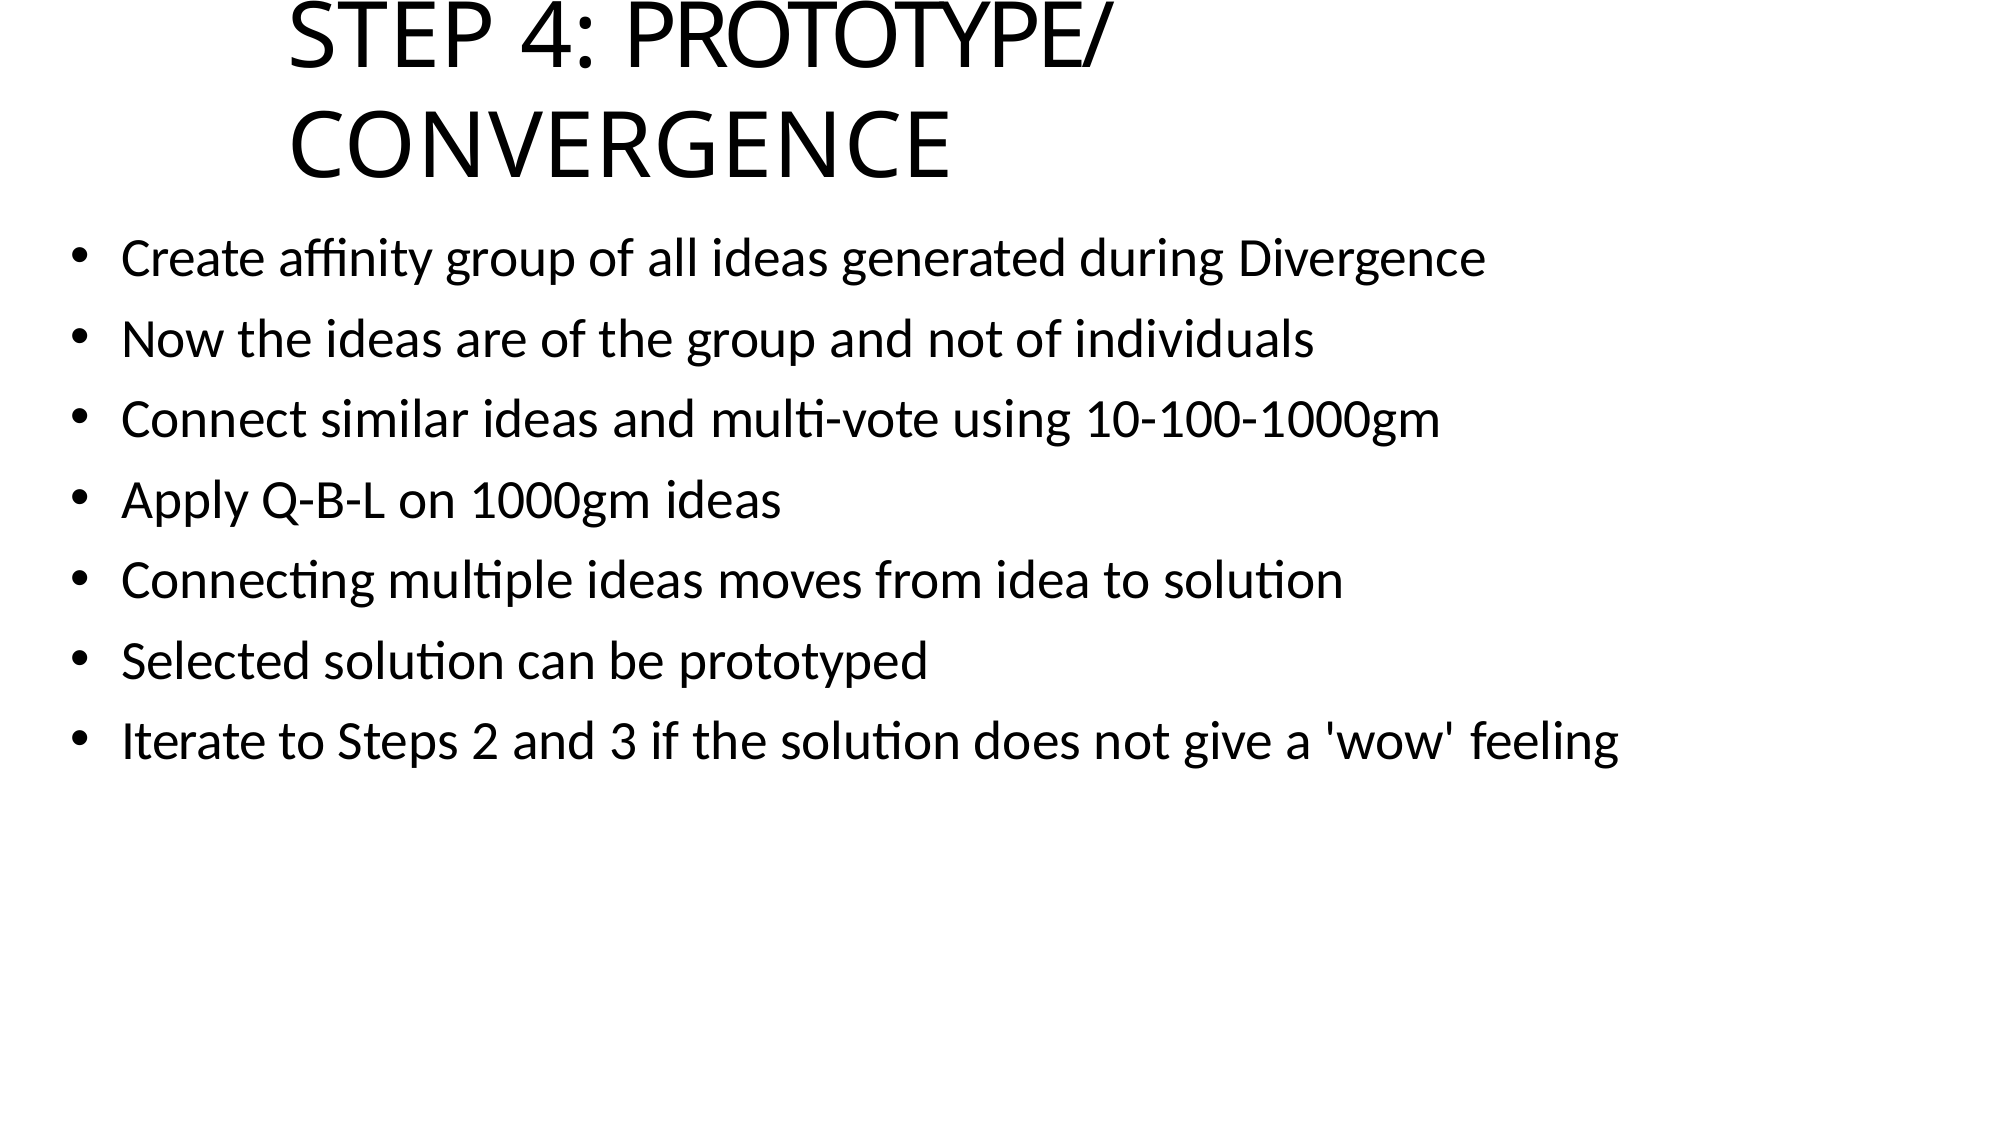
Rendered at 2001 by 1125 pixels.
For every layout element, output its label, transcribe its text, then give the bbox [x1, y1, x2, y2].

title STEP 4: PROTOTYPE/ CONVERGENCE [284, 27, 1729, 142]
text_box Create affinity group of all ideas generated during Divergence Now the ideas are of the group and not of individuals Connect similar ideas and multi-vote using 10-100-1000gm Apply Q-B-L on 1000gm ideas Connecting multiple ideas moves from idea to solution Selected solution can be prototyped Iterate to Steps 2 and 3 if the solution does not give a 'wow' feeling [64, 204, 1634, 781]
